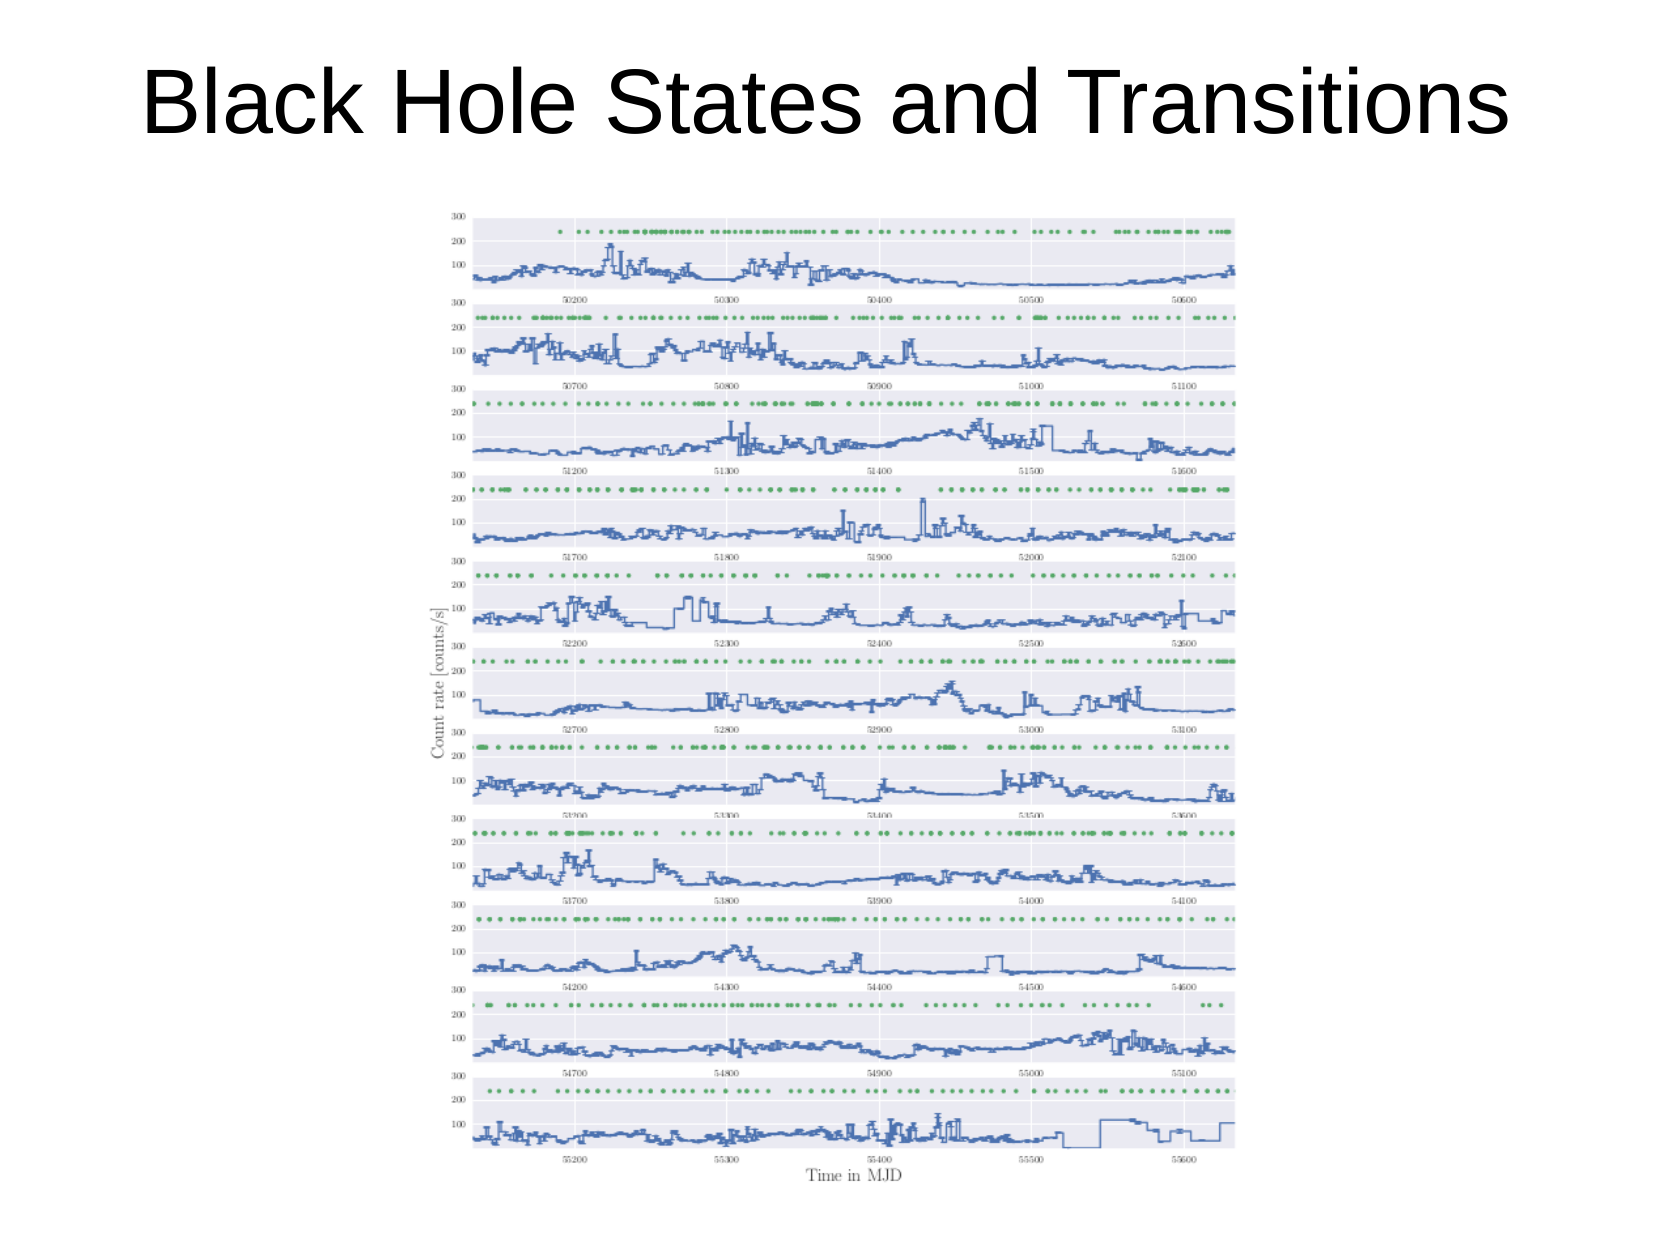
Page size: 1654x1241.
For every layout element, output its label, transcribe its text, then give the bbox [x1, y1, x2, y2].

title Black Hole States and Transitions [82, 49, 1571, 257]
picture [415, 200, 1291, 1186]
